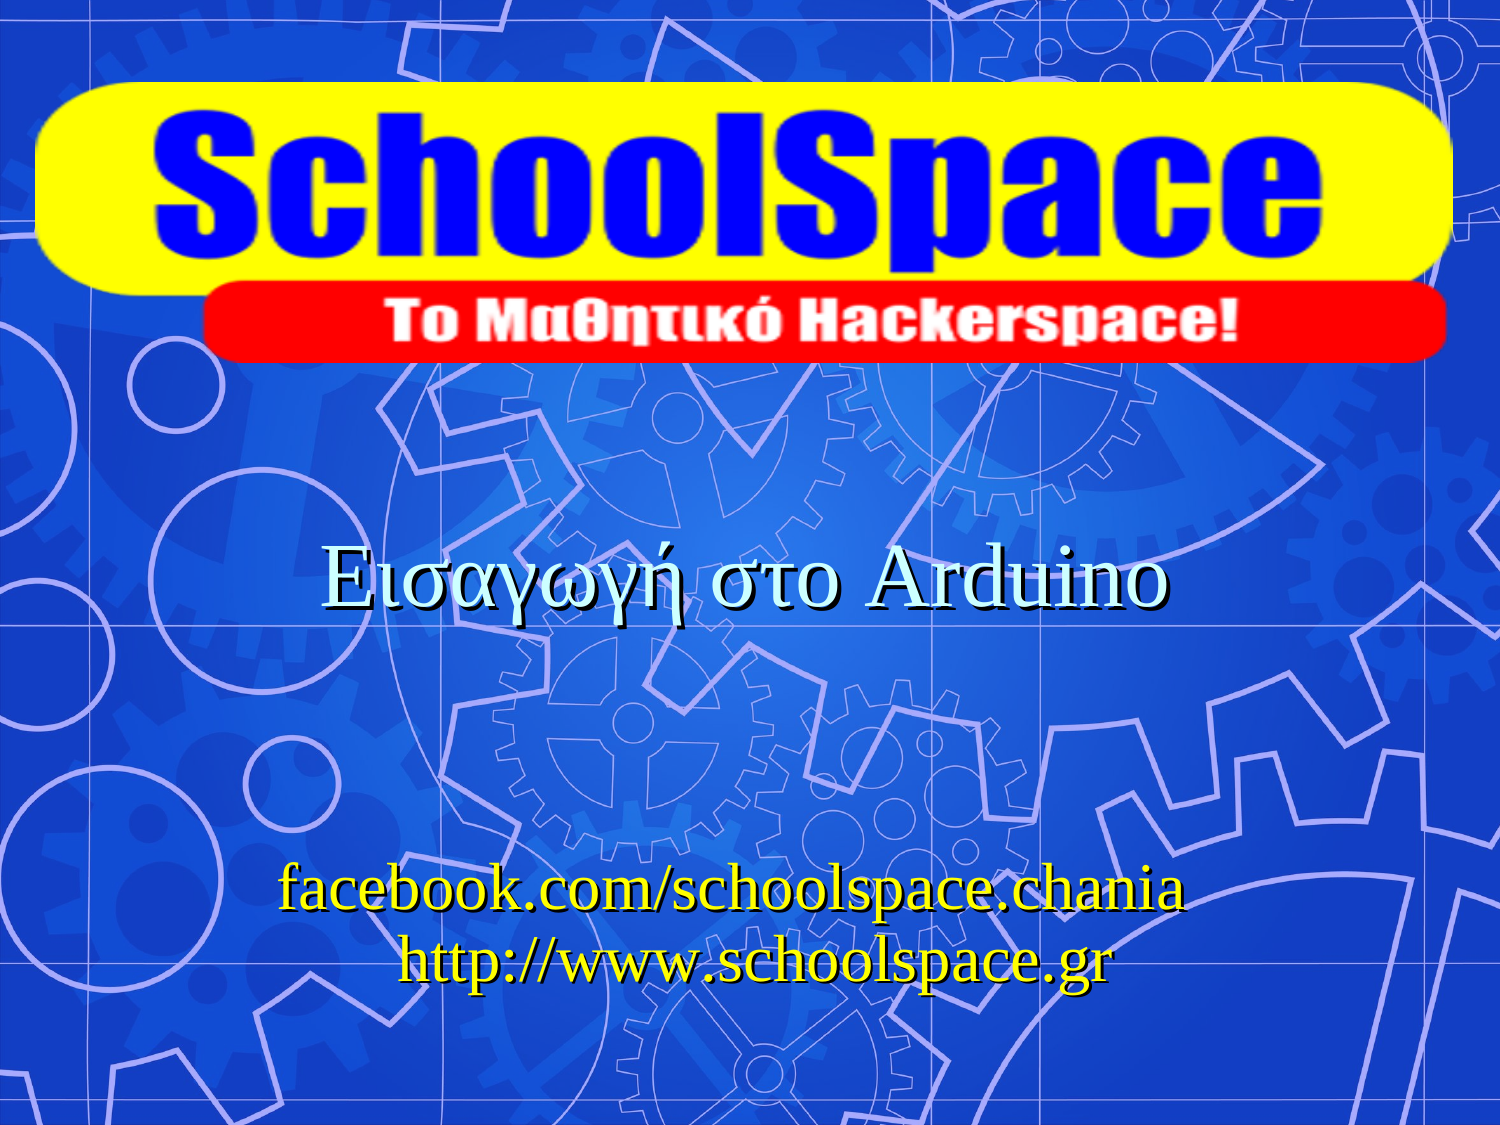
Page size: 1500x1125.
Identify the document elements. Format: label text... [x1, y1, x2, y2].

picture [35, 82, 1453, 363]
title http://www.schoolspace.gr [70, 833, 1441, 1075]
title facebook.com/schoolspace.chania [47, 762, 1417, 1004]
title Εισαγωγή στο Arduino [42, 437, 1449, 703]
